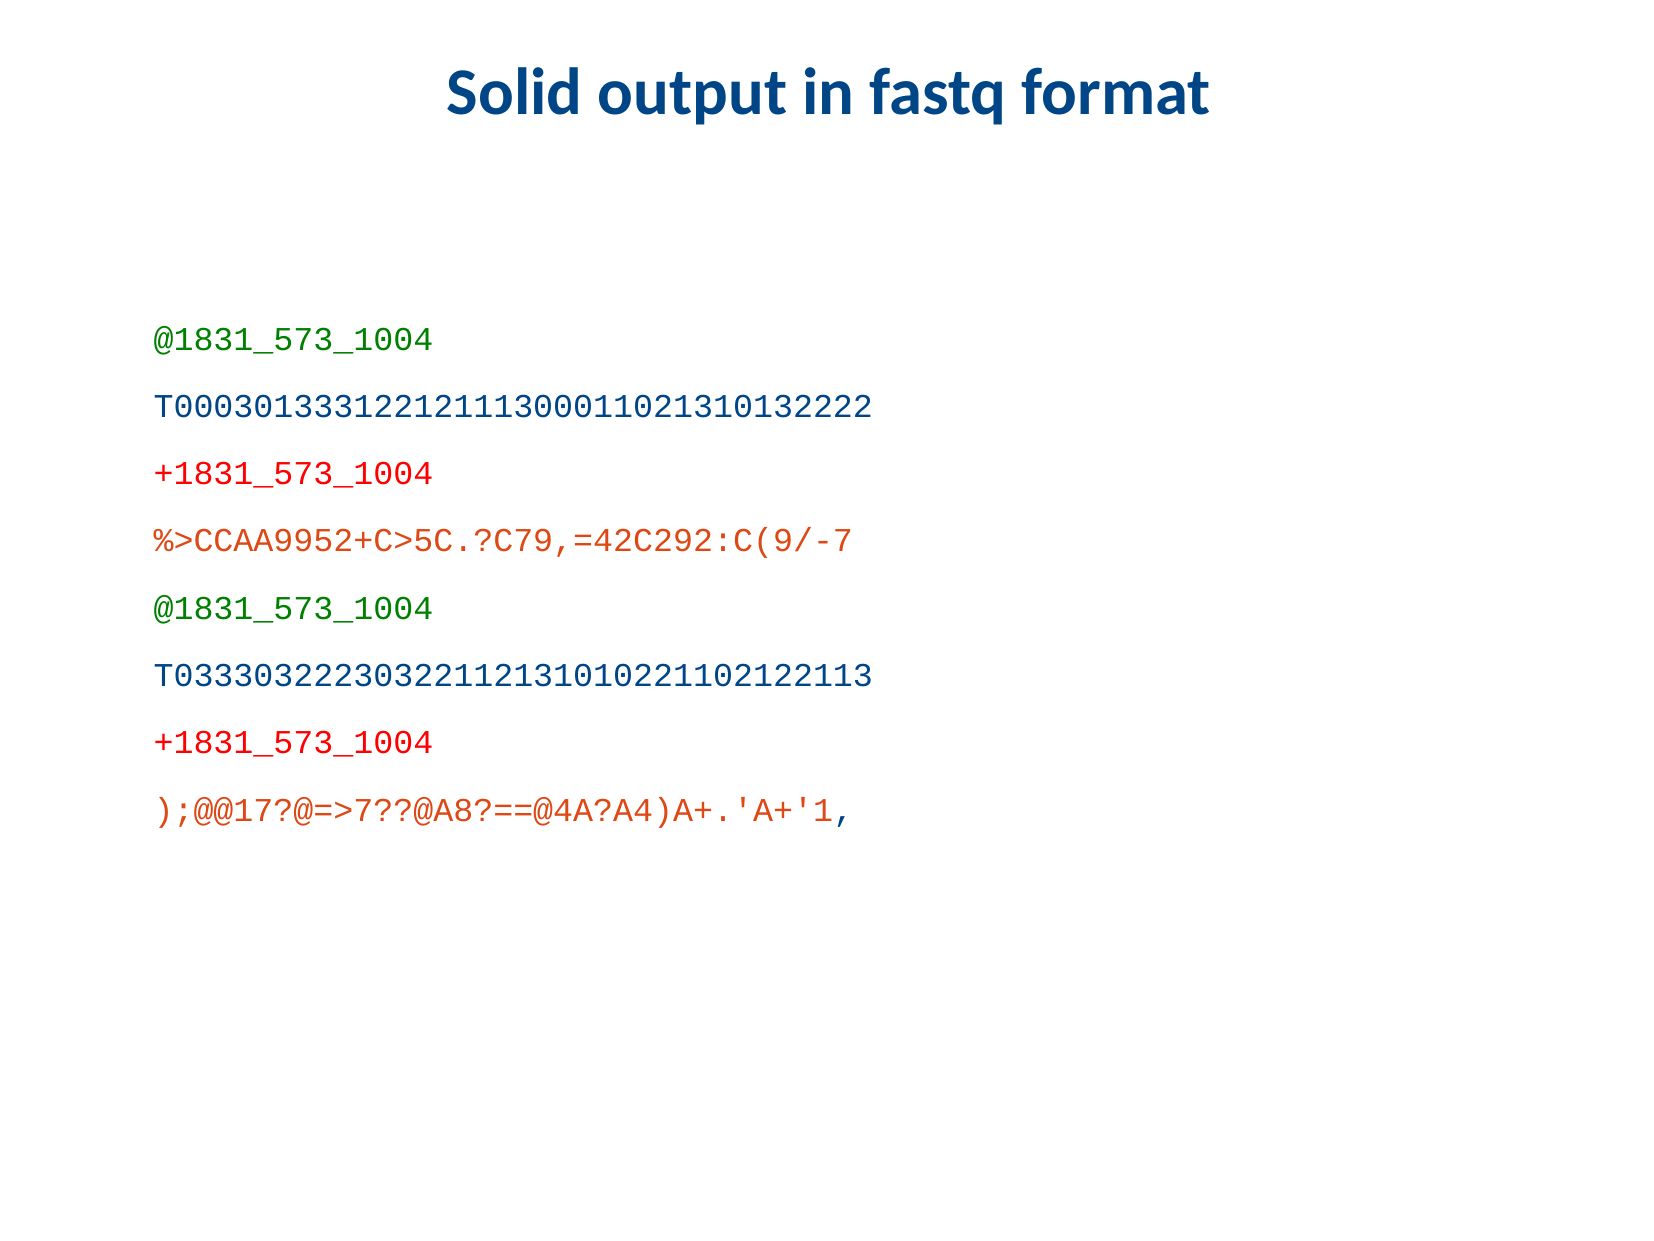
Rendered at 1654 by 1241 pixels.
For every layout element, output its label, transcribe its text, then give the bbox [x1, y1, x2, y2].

list @1831_573_1004 T00030133312212111300011021310132222 +1831_573_1004 %>CCAA9952+C>5C.?C79,=42C292:C(9/-7 @1831_573_1004 T03330322230322112131010221102122113 +1831_573_1004 );@@17?@=>7??@A8?==@4A?A4)A+.'A+'1, [82, 255, 1571, 1074]
title Solid output in fastq format [85, 18, 1574, 177]
